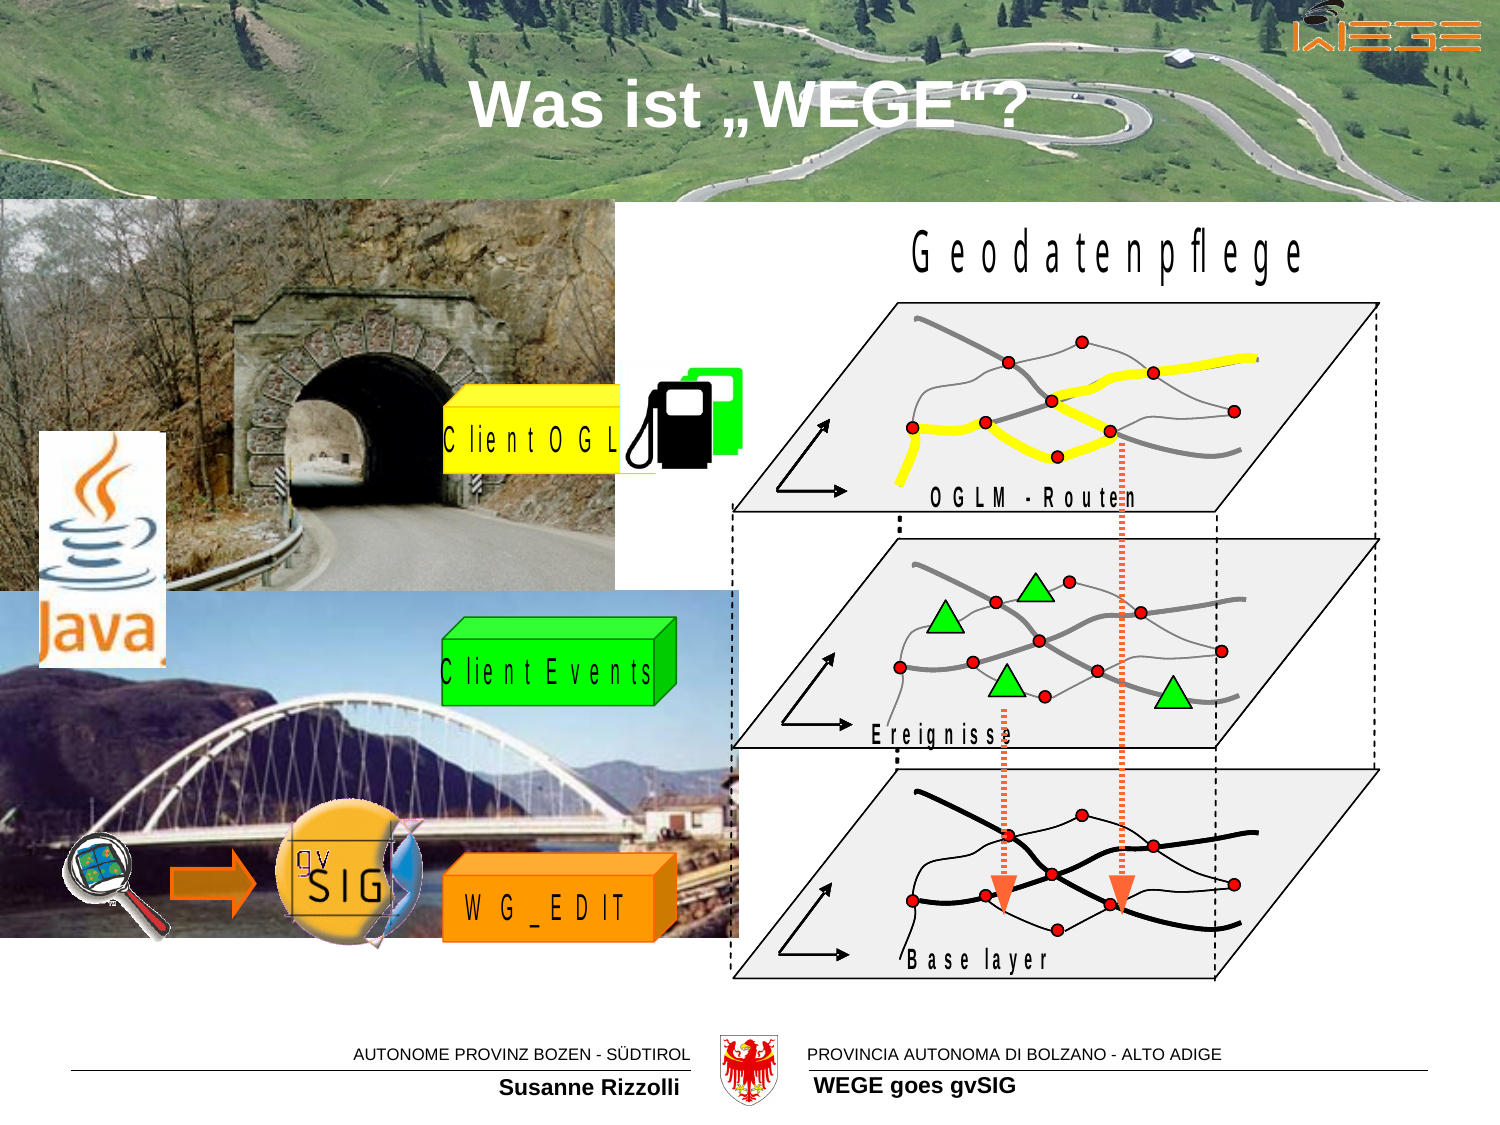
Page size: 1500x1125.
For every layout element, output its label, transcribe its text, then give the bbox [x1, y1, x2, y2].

picture [0, 72, 1500, 987]
title Was ist „WEGE“? [75, 6, 1426, 196]
picture [896, 206, 1335, 295]
text_box [173, 854, 255, 914]
picture [720, 1035, 778, 1106]
